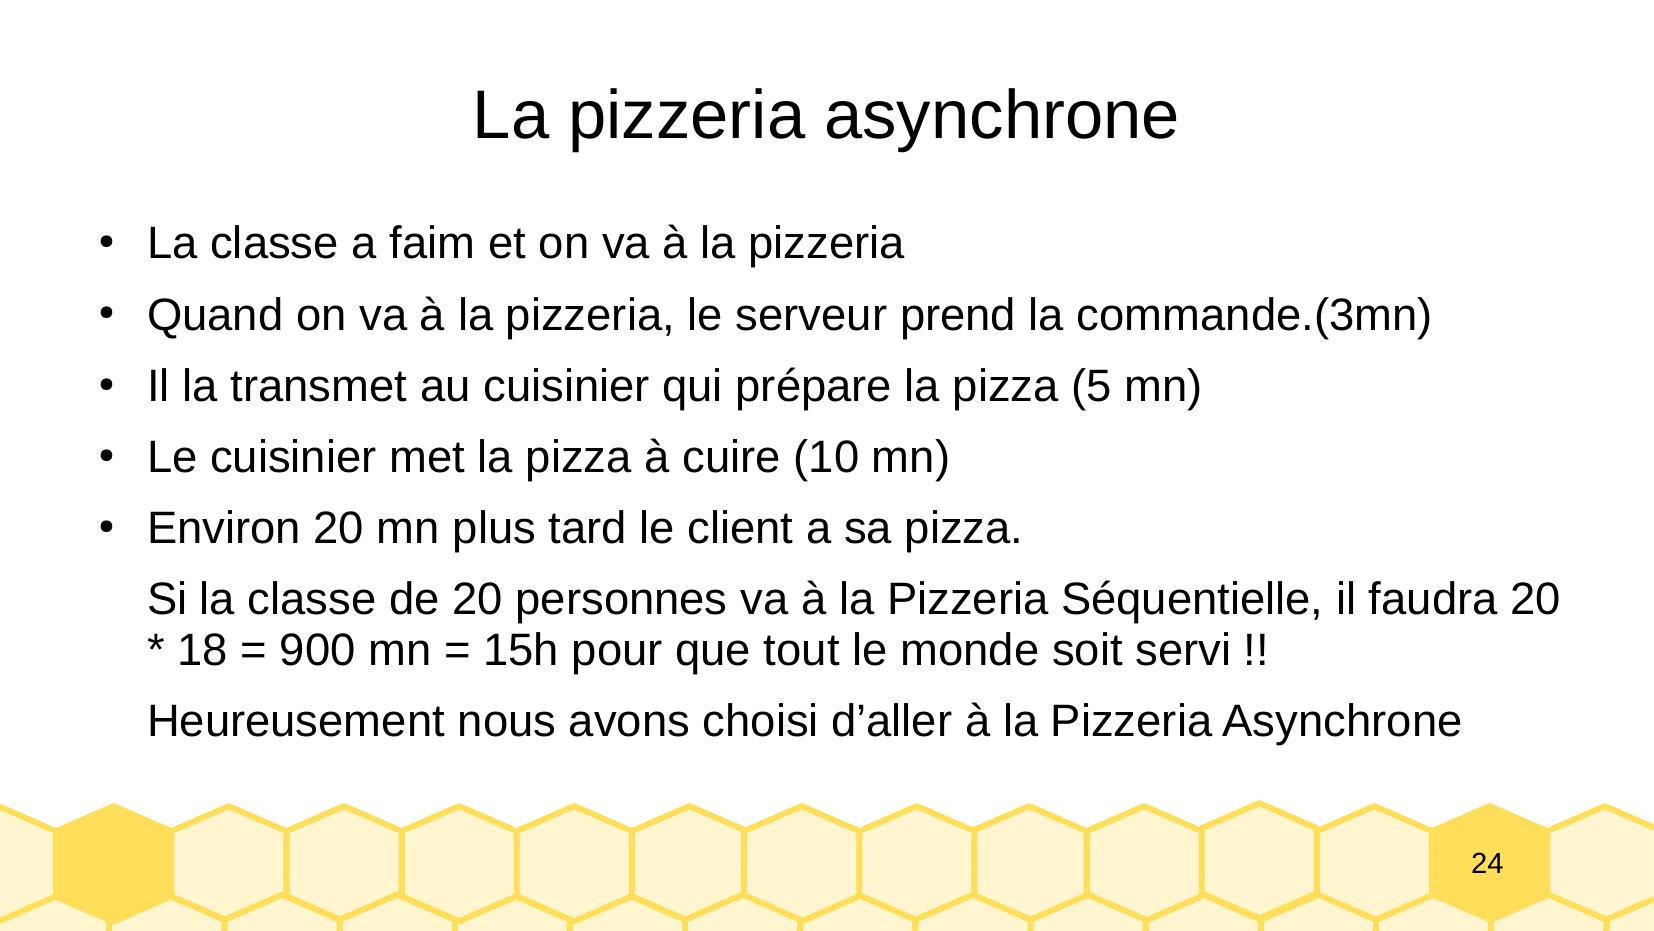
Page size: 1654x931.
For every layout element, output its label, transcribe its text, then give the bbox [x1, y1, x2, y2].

title La pizzeria asynchrone [82, 37, 1571, 193]
list La classe a faim et on va à la pizzeria Quand on va à la pizzeria, le serveur prend la commande.(3mn) Il la transmet au cuisinier qui prépare la pizza (5 mn) Le cuisinier met la pizza à cuire (10 mn) Environ 20 mn plus tard le client a sa pizza. Si la classe de 20 personnes va à la Pizzeria Séquentielle, il faudra 20 * 18 = 900 mn = 15h pour que tout le monde soit servi !! Heureusement nous avons choisi d’aller à la Pizzeria Asynchrone [82, 217, 1571, 758]
